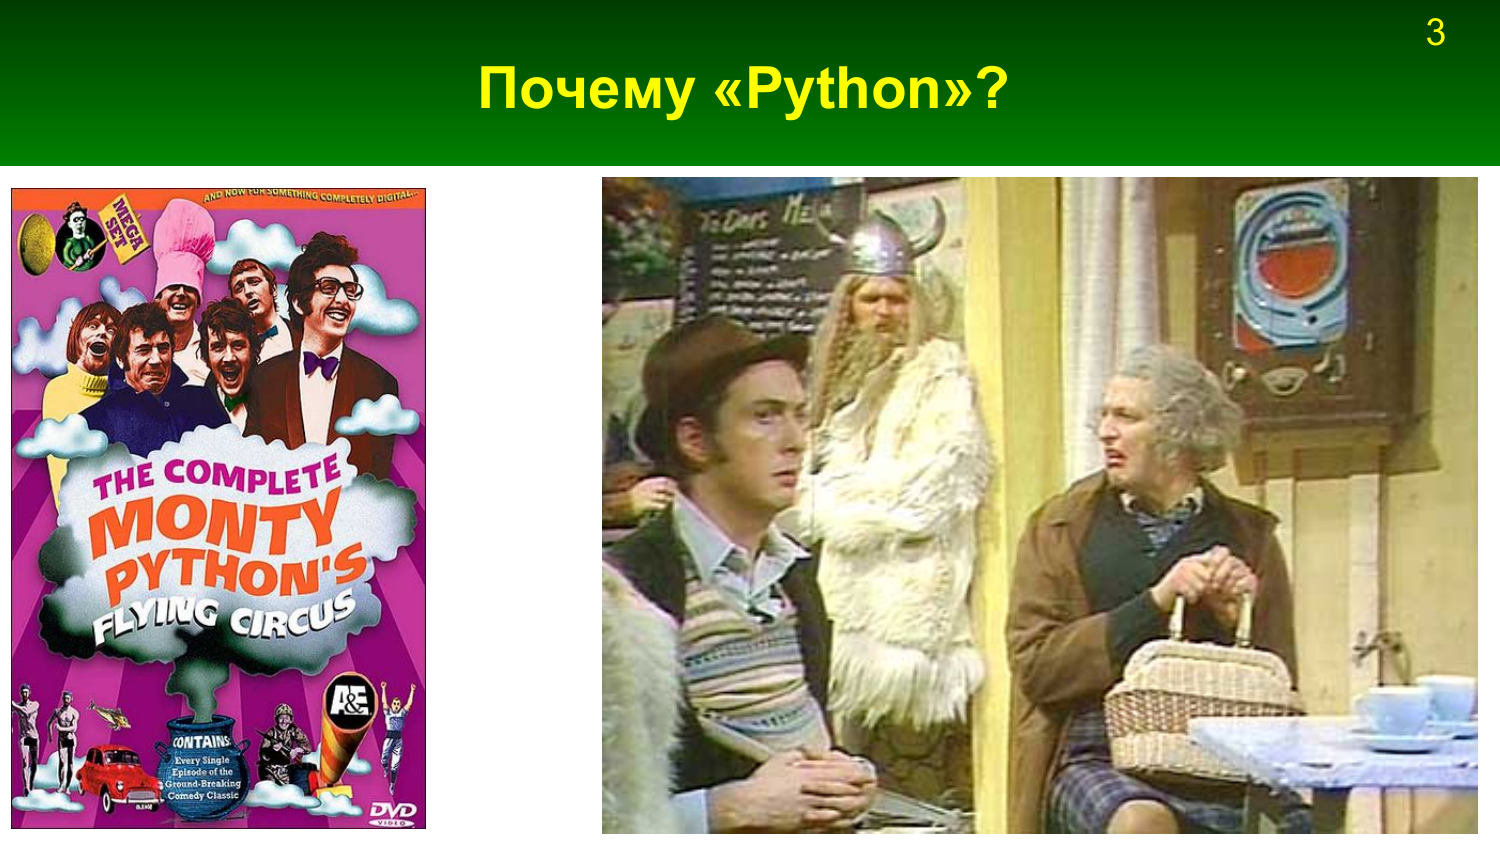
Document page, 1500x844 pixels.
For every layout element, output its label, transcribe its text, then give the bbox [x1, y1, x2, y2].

picture [11, 188, 426, 829]
title Почему «Python»? [11, 5, 1477, 164]
picture [602, 177, 1478, 834]
